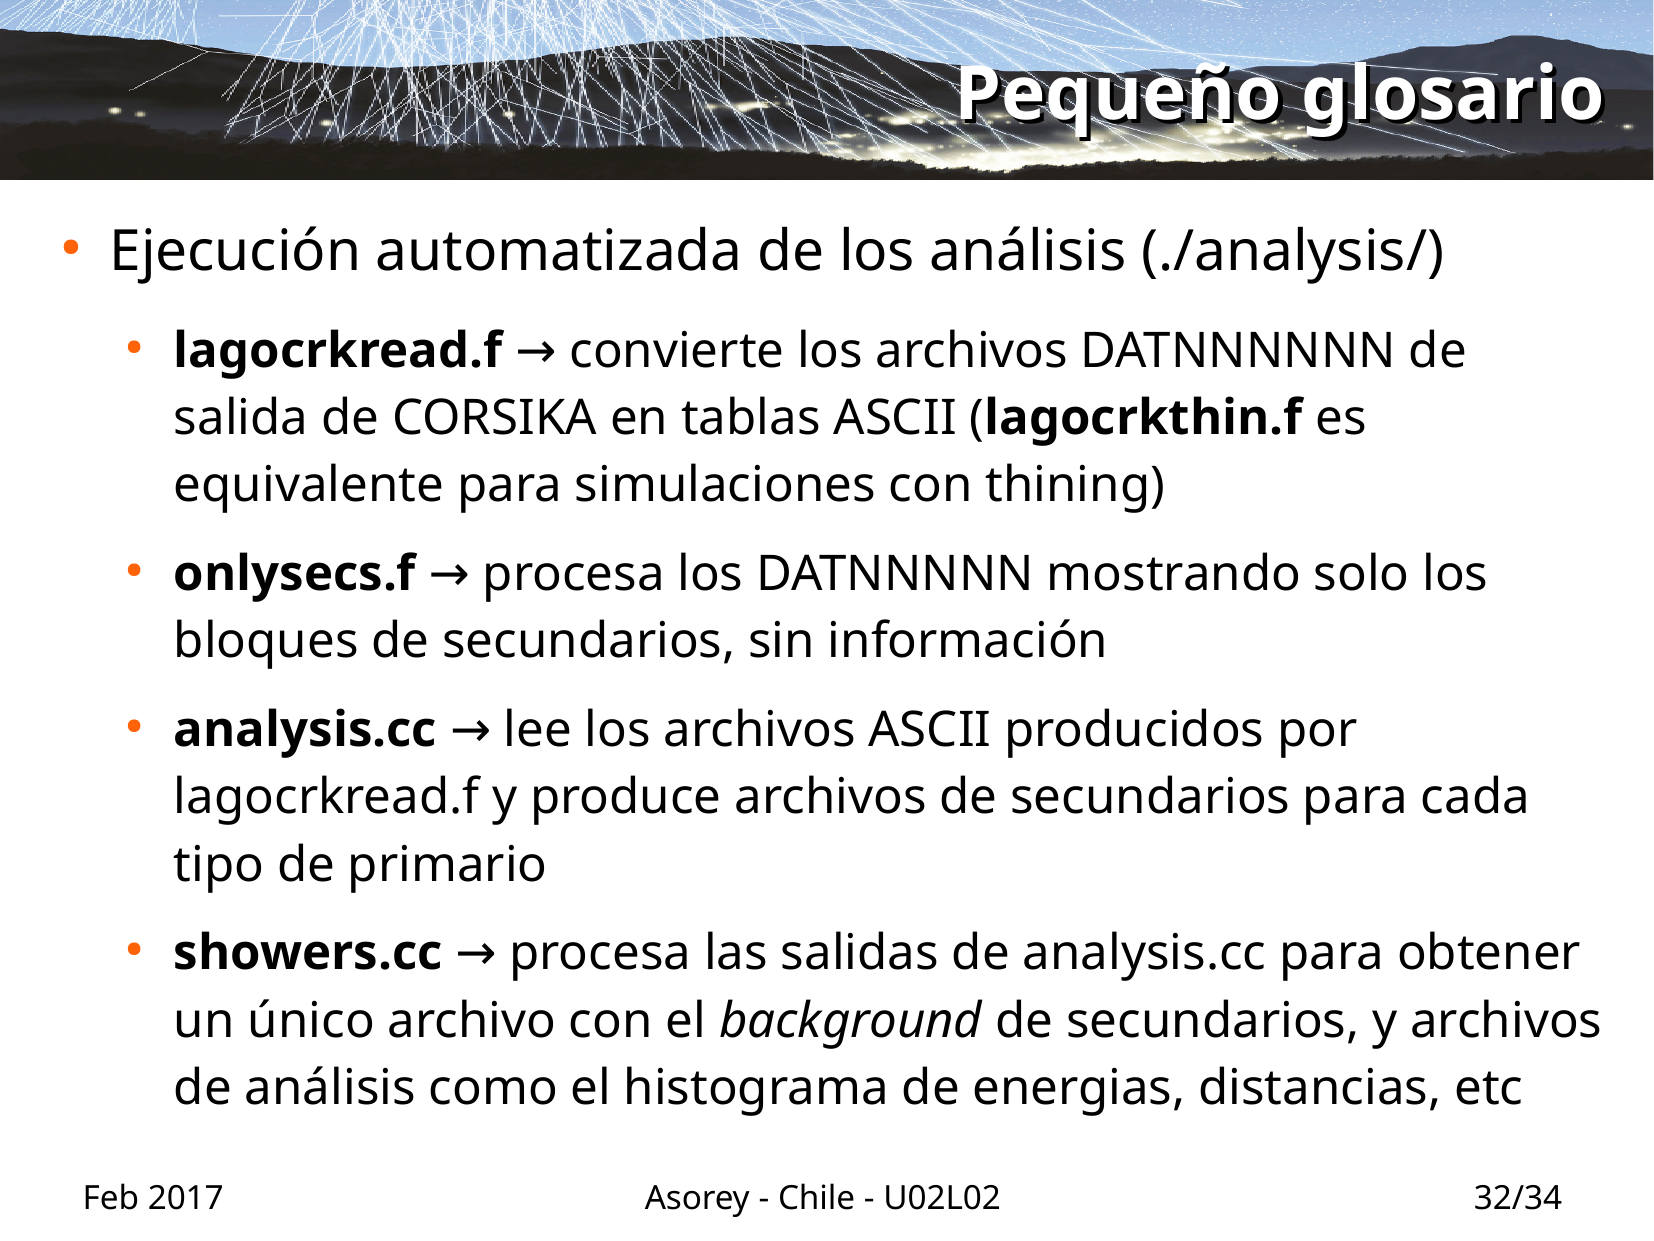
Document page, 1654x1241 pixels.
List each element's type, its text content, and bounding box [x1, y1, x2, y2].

list Ejecución automatizada de los análisis (./analysis/) lagocrkread.f → convierte los archivos DATNNNNNN de salida de CORSIKA en tablas ASCII (lagocrkthin.f es equivalente para simulaciones con thining) onlysecs.f → procesa los DATNNNNN mostrando solo los bloques de secundarios, sin información analysis.cc → lee los archivos ASCII producidos por lagocrkread.f y produce archivos de secundarios para cada tipo de primario showers.cc → procesa las salidas de analysis.cc para obtener un único archivo con el background de secundarios, y archivos de análisis como el histograma de energias, distancias, etc [45, 210, 1606, 1156]
title Pequeño glosario [45, 15, 1606, 166]
picture [0, 0, 1654, 180]
